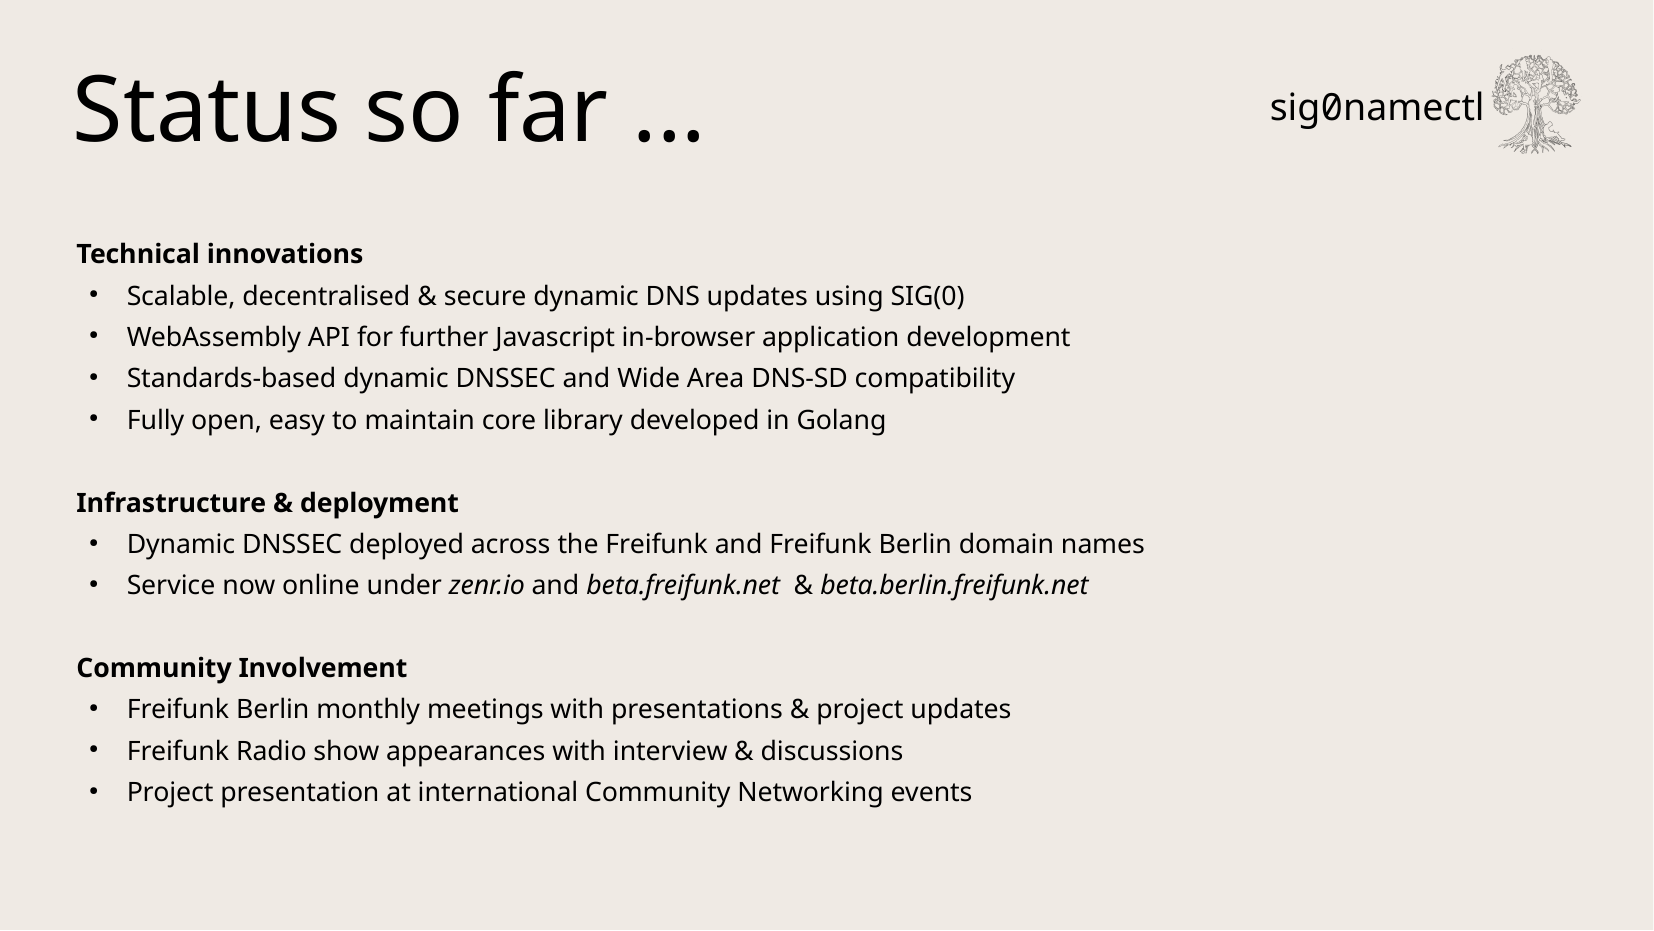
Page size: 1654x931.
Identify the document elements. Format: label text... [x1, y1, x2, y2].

list Technical innovations Scalable, decentralised & secure dynamic DNS updates using SIG(0) WebAssembly API for further Javascript in-browser application development Standards-based dynamic DNSSEC and Wide Area DNS-SD compatibility Fully open, easy to maintain core library developed in Golang Infrastructure & deployment Dynamic DNSSEC deployed across the Freifunk and Freifunk Berlin domain names Service now online under zenr.io and beta.freifunk.net & beta.berlin.freifunk.net Community Involvement Freifunk Berlin monthly meetings with presentations & project updates Freifunk Radio show appearances with interview & discussions Project presentation at international Community Networking events [76, 230, 1563, 814]
picture [1489, 47, 1582, 160]
title sig0namectl [1269, 56, 1485, 156]
title Status so far ... [72, 46, 1562, 166]
